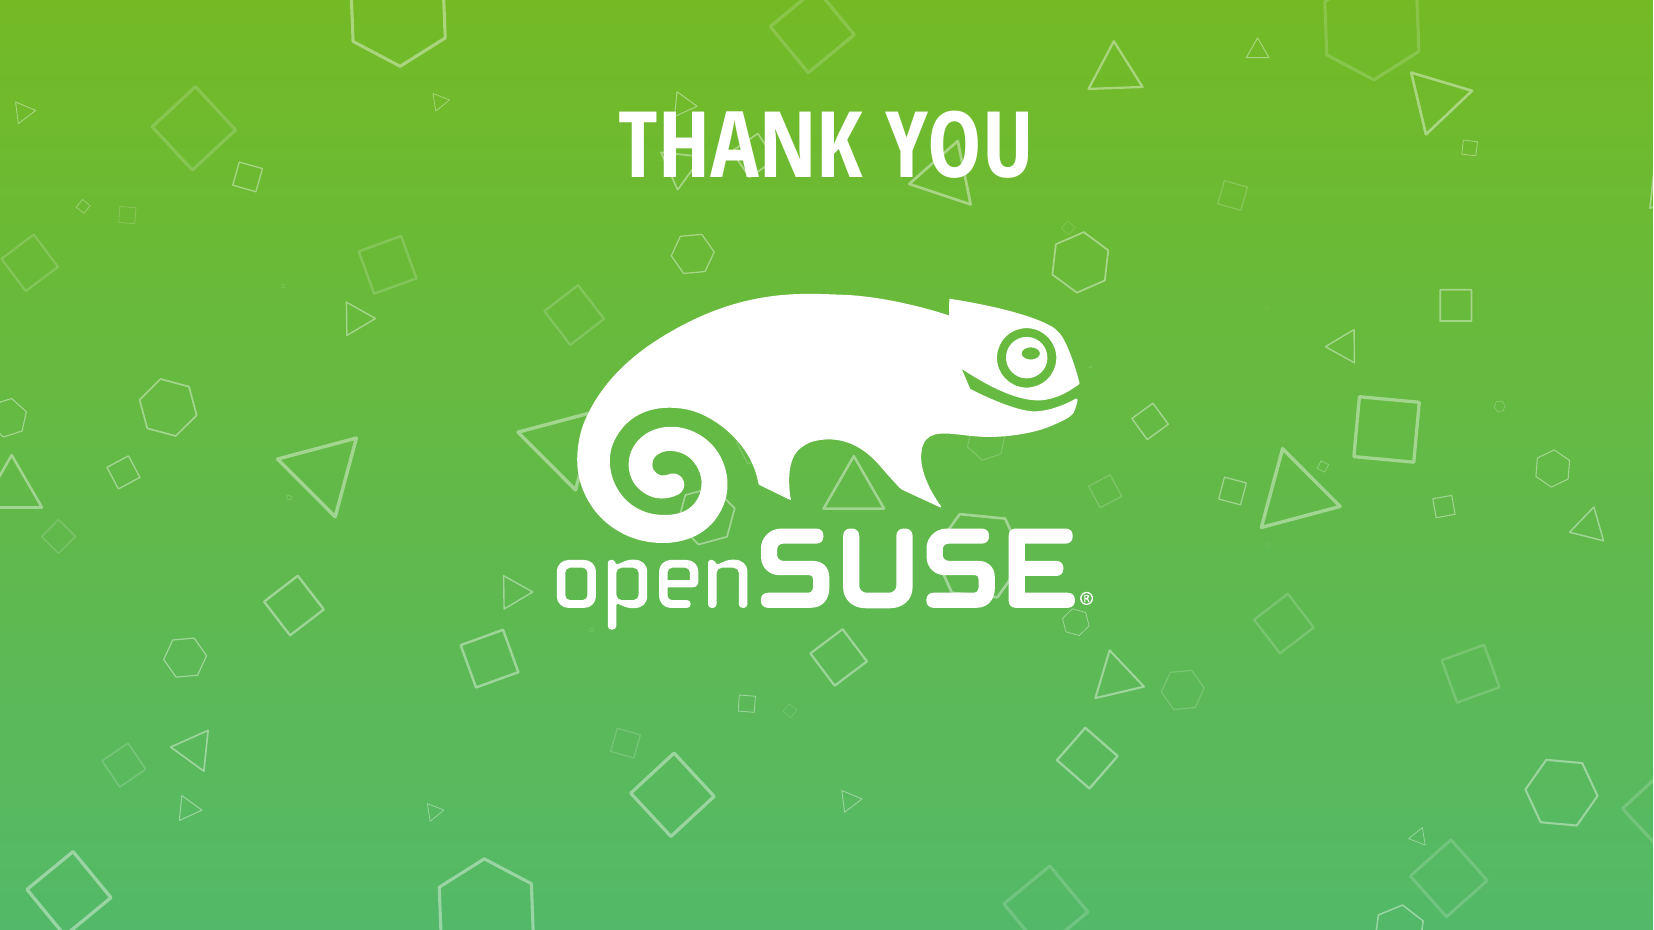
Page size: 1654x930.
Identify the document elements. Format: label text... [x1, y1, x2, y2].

title THANK YOU [82, 29, 1571, 256]
